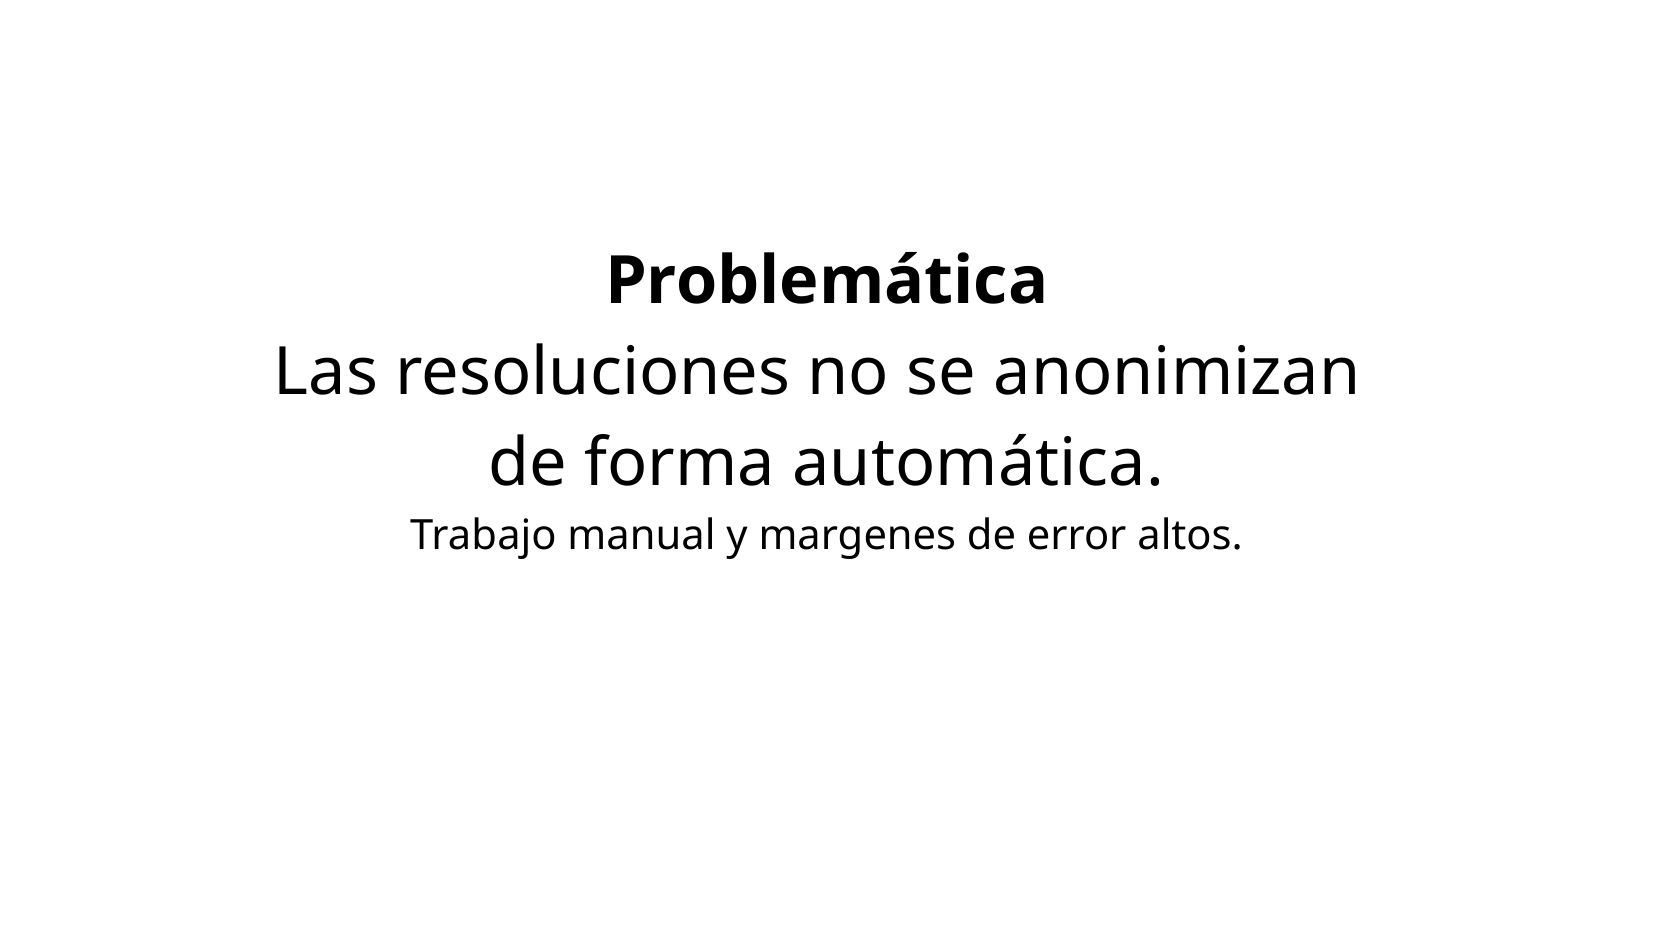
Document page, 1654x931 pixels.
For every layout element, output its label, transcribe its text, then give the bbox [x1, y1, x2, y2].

subtitle Problemática Las resoluciones no se anonimizan de forma automática. Trabajo manual y margenes de error altos. [82, 37, 1571, 757]
